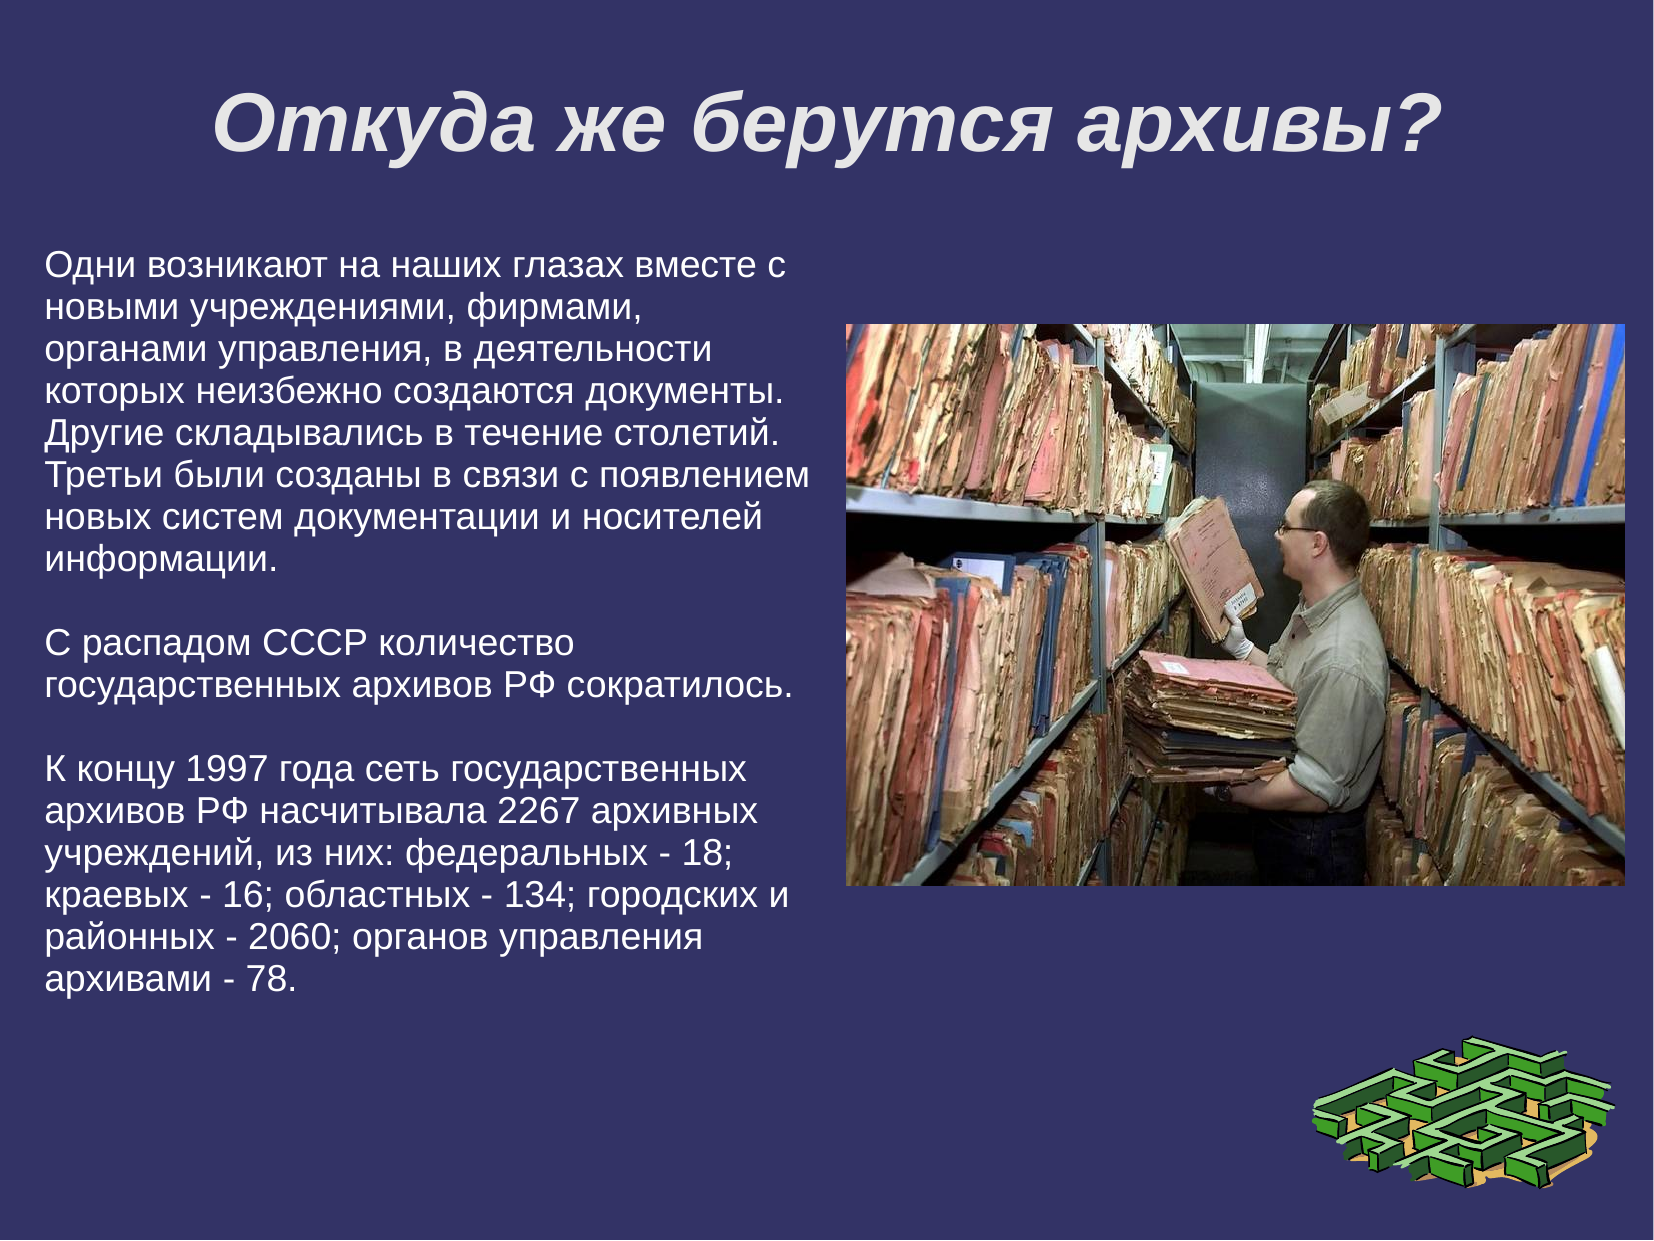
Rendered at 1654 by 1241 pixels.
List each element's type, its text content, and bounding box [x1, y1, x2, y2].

title Откуда же берутся архивы? [121, 19, 1534, 227]
picture [846, 324, 1625, 886]
text_box Одни возникают на наших глазах вместе с новыми учреждениями, фирмами, органами управления, в деятельности которых неизбежно создаются документы. Другие складывались в течение столетий. Третьи были созданы в связи с появлением новых систем документации и носителей информации. С распадом СССР количество государственных архивов РФ сократилось. К концу 1997 года сеть государственных архивов РФ насчитывала 2267 архивных учреждений, из них: федеральных - 18; краевых - 16; областных - 134; городских и районных - 2060; органов управления архивами - 78. [29, 236, 827, 1123]
